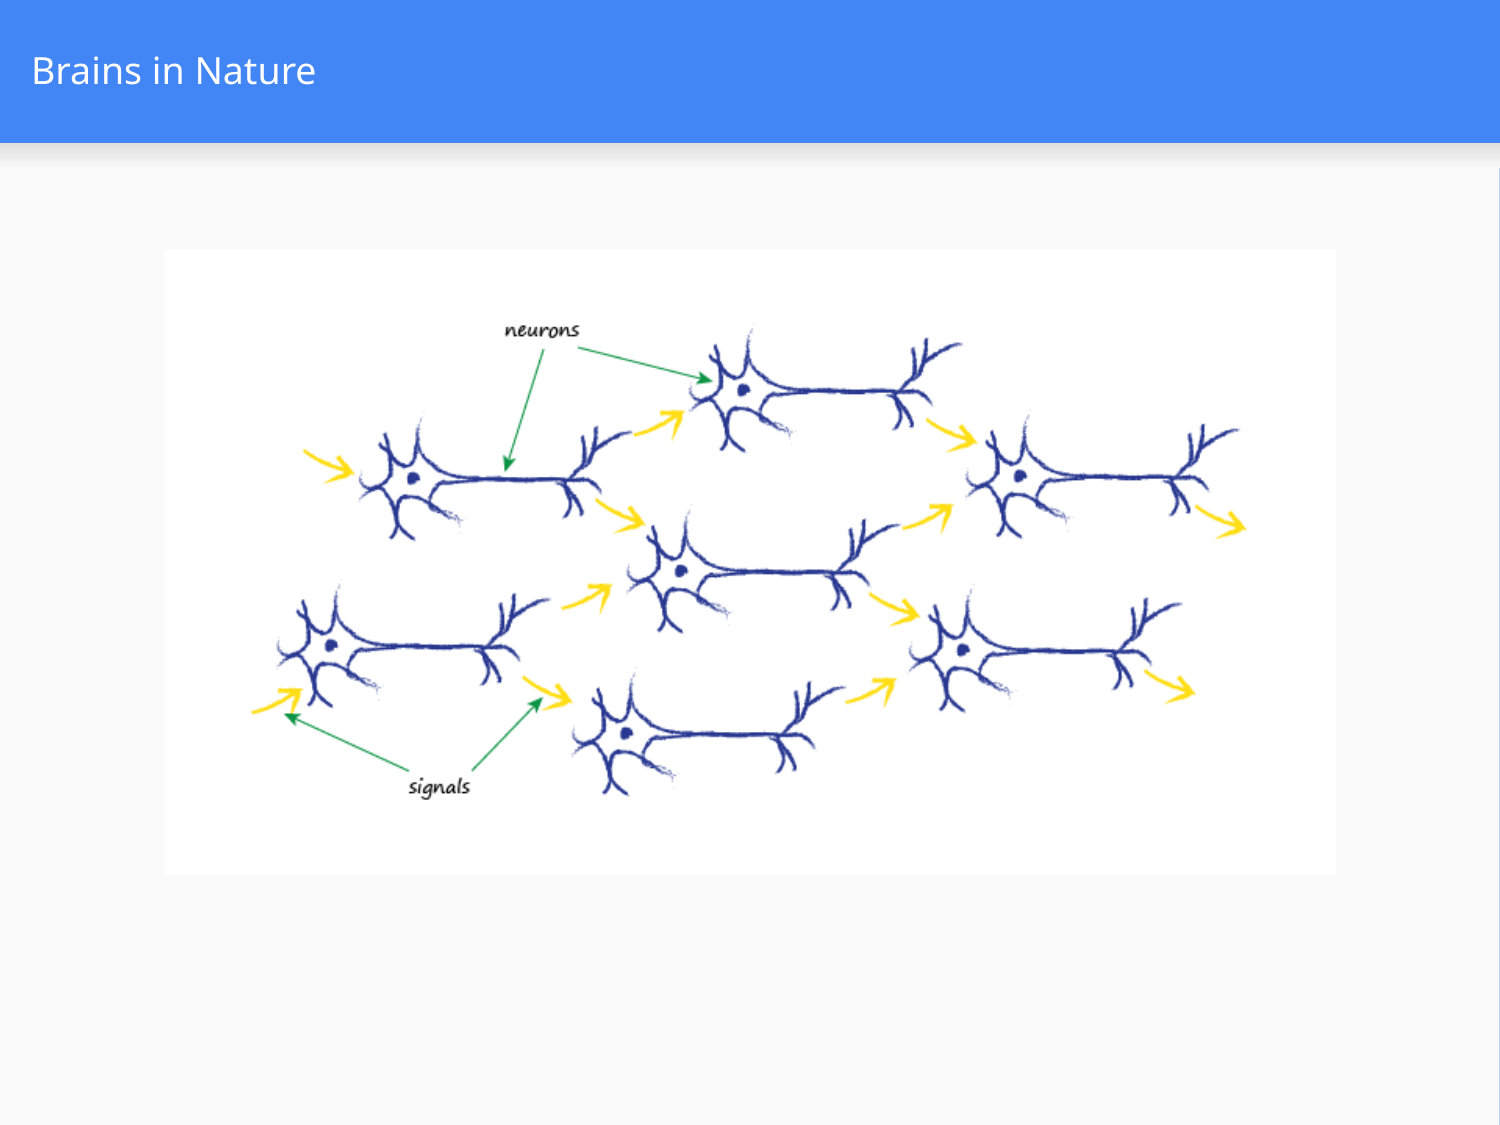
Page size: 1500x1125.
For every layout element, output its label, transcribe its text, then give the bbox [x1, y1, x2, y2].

picture [164, 249, 1336, 875]
title Brains in Nature [16, 3, 1464, 136]
